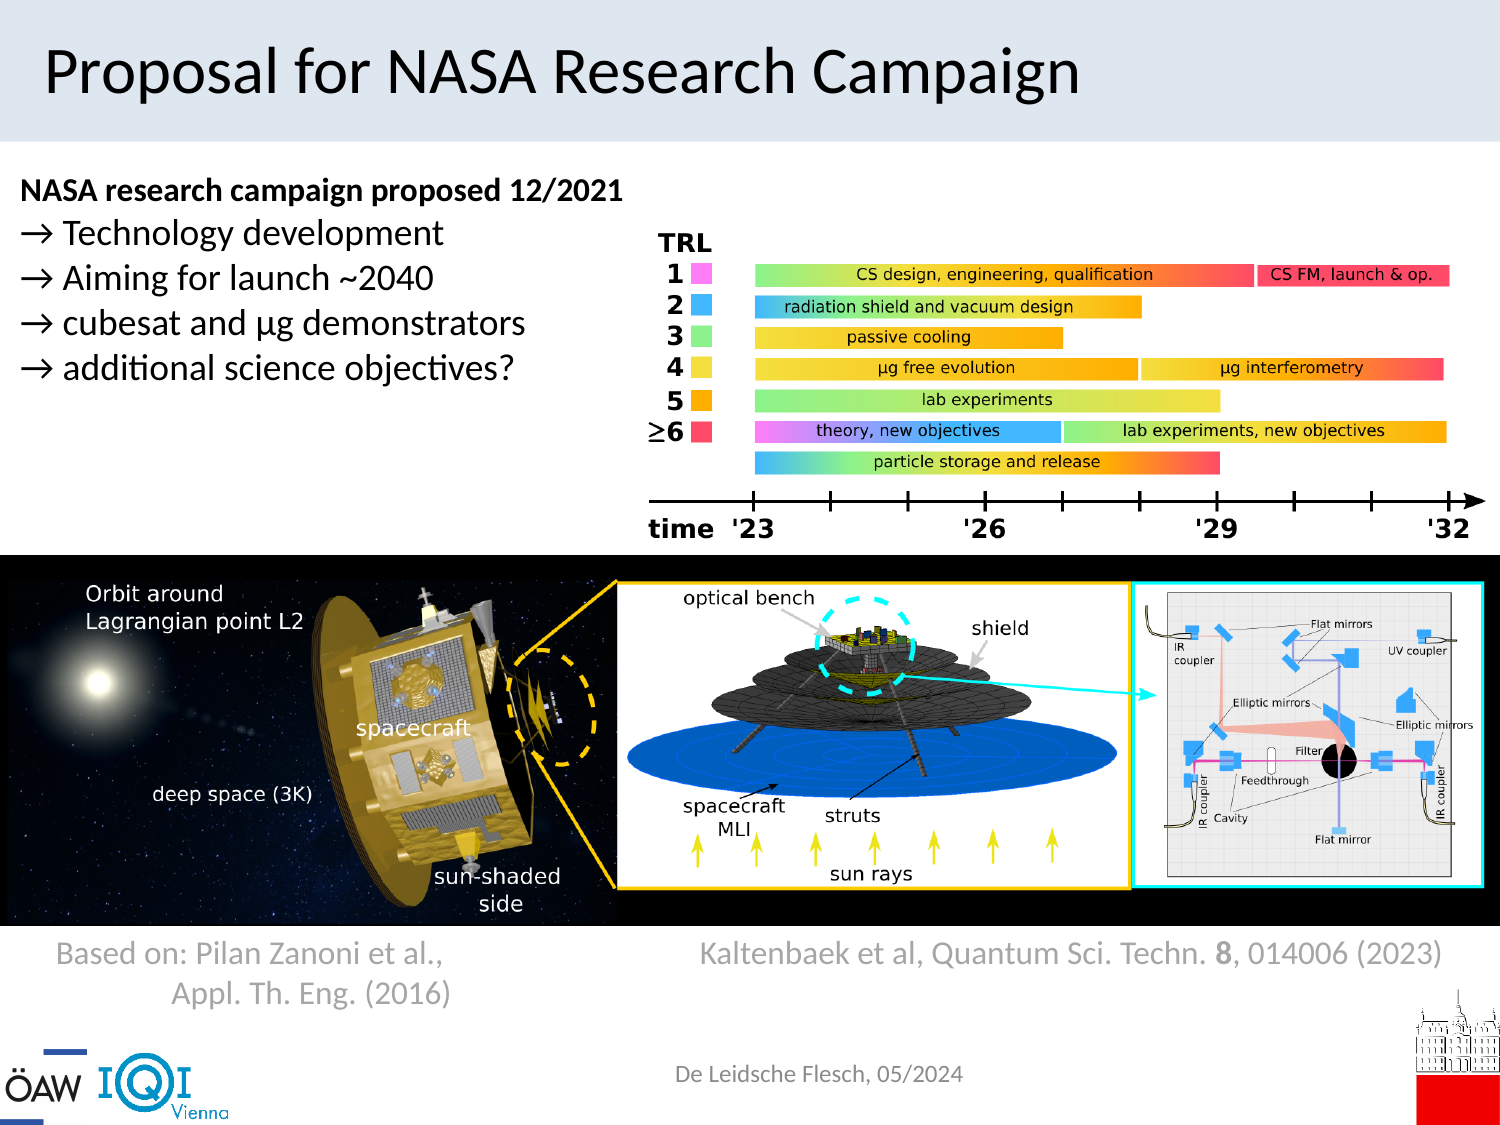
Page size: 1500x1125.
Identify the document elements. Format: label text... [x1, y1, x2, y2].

title Proposal for NASA Research Campaign [29, 7, 1317, 126]
picture [0, 555, 1500, 926]
picture [1416, 988, 1500, 1125]
text_box Kaltenbaek et al, Quantum Sci. Techn. 8, 014006 (2023) [684, 926, 1500, 979]
picture [0, 1049, 87, 1125]
picture [637, 221, 1493, 549]
text_box Based on: Pilan Zanoni et al., Appl. Th. Eng. (2016) [0, 924, 467, 999]
picture [94, 1049, 234, 1124]
text_box NASA research campaign proposed 12/2021 → Technology development → Aiming for launch ~2040 → cubesat and µg demonstrators → additional science objectives? [20, 167, 1365, 236]
